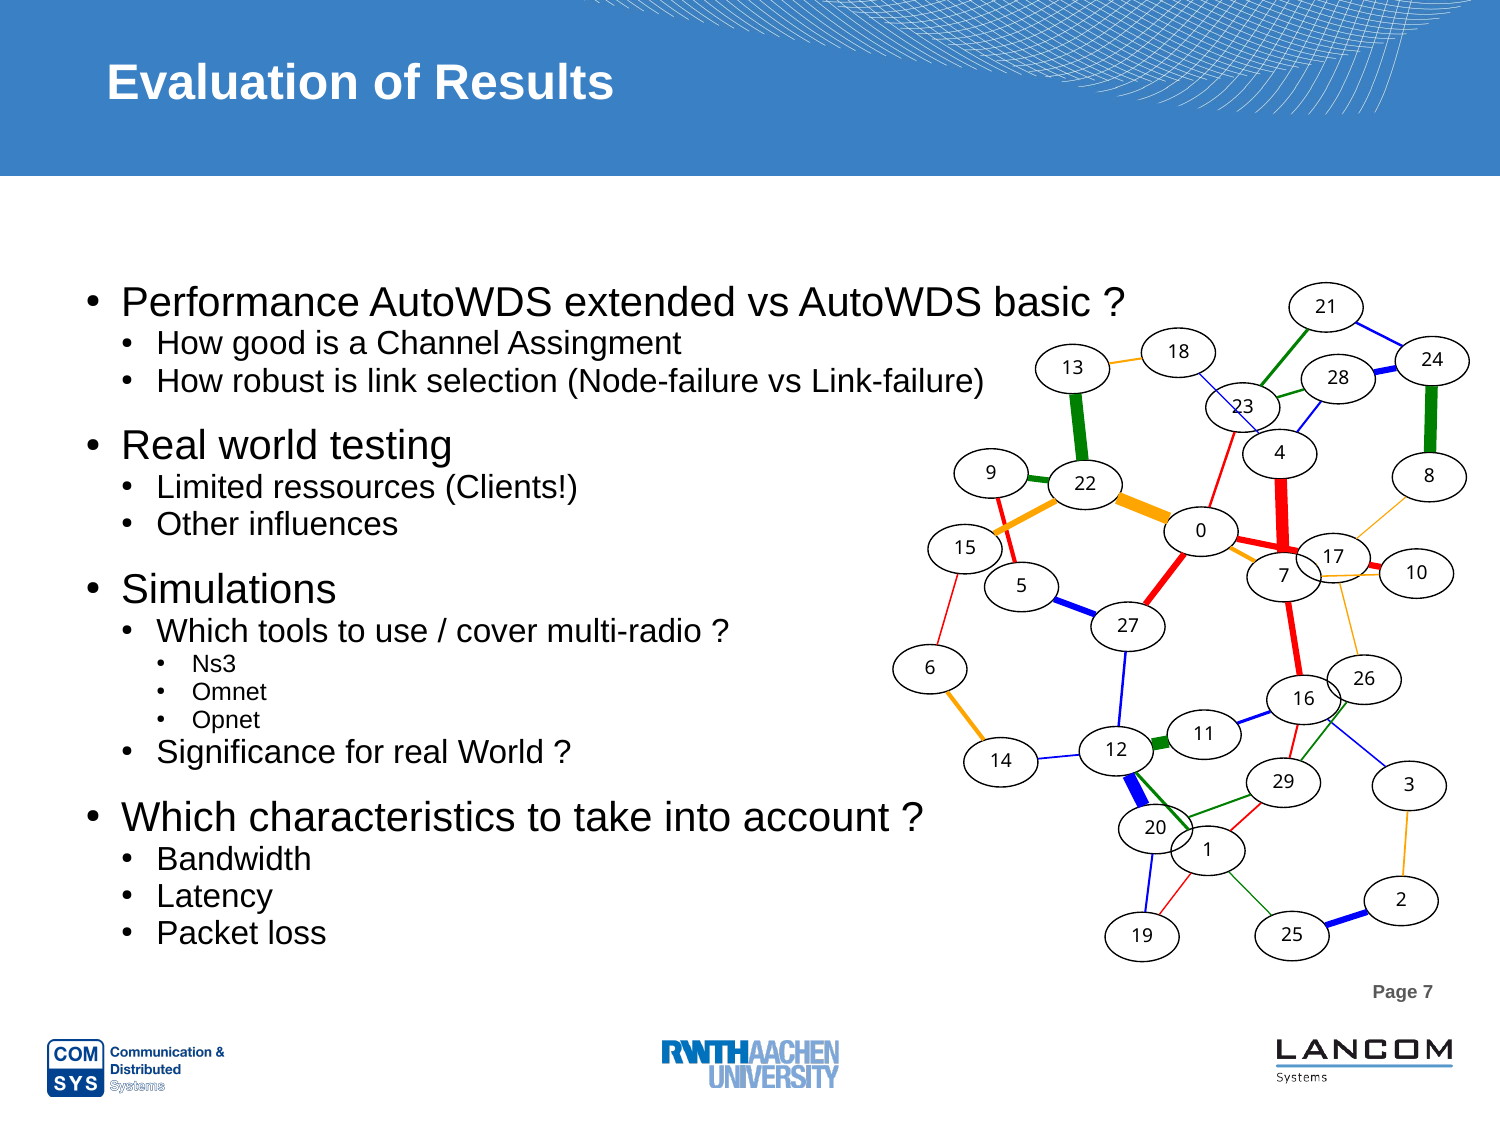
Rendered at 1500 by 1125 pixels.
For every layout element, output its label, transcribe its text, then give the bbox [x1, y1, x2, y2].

picture [1275, 1039, 1453, 1084]
picture [885, 275, 1477, 969]
title Evaluation of Results [106, 35, 1176, 110]
picture [0, 0, 1500, 176]
text_box Performance AutoWDS extended vs AutoWDS basic ? How good is a Channel Assingment How robust is link selection (Node-failure vs Link-failure) Real world testing Limited ressources (Clients!) Other influences Simulations Which tools to use / cover multi-radio ? Ns3 Omnet Opnet Significance for real World ? Which characteristics to take into account ? Bandwidth Latency Packet loss [70, 248, 1335, 936]
